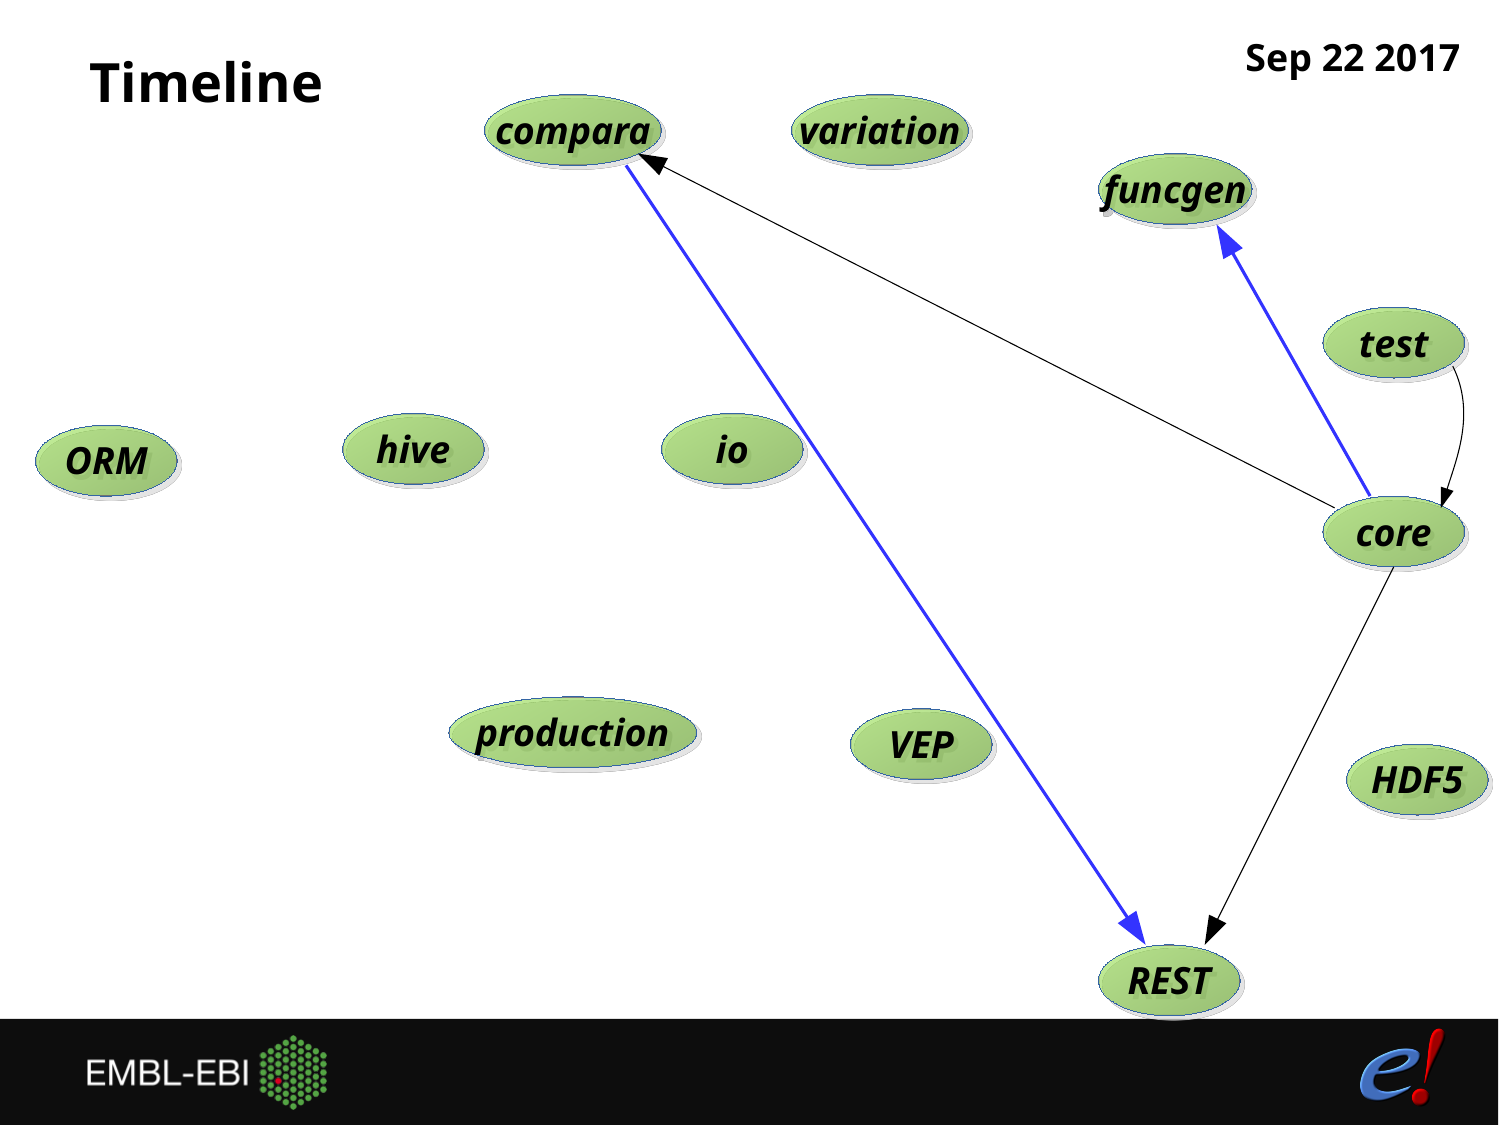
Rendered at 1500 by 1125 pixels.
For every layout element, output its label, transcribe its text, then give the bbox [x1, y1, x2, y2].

text_box funcgen [1098, 153, 1253, 225]
text_box test [1322, 307, 1465, 379]
text_box compara [484, 94, 662, 166]
text_box HDF5 [1346, 744, 1489, 816]
text_box io [661, 413, 804, 485]
text_box VEP [850, 708, 993, 780]
text_box production [448, 696, 697, 768]
picture [1357, 1026, 1448, 1112]
text_box core [1322, 496, 1465, 567]
text_box REST [1098, 944, 1241, 1016]
text_box variation [791, 94, 969, 166]
text_box ORM [35, 425, 178, 497]
text_box hive [342, 413, 485, 485]
picture [87, 1035, 327, 1110]
text_box Timeline [74, 37, 308, 119]
text_box Sep 22 2017 [1230, 23, 1459, 85]
